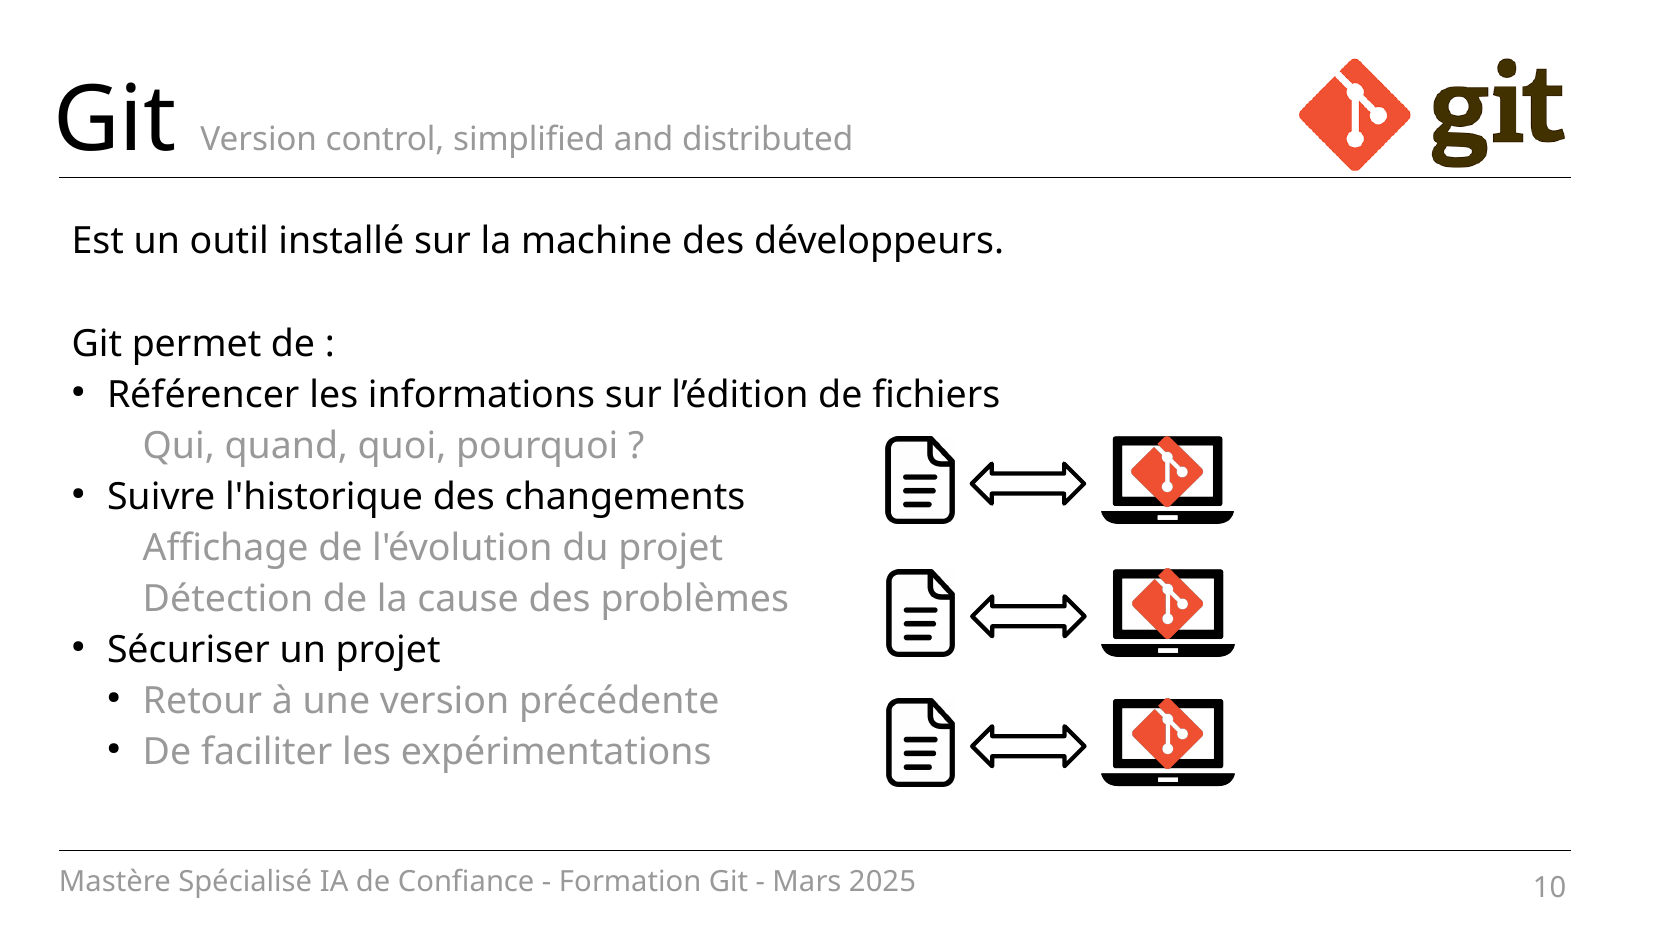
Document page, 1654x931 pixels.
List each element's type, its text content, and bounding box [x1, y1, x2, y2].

picture [885, 436, 955, 524]
text_box [972, 596, 1085, 637]
picture [886, 569, 955, 657]
picture [886, 698, 955, 787]
text_box [972, 726, 1085, 767]
text_box [971, 463, 1085, 504]
picture [1101, 413, 1235, 810]
text_box Est un outil installé sur la machine des développeurs. Git permet de : Référencer les informations sur l’édition de fichiers Qui, quand, quoi, pourquoi ? Suivre l'historique des changements Affichage de l'évolution du projet Détection de la cause des problèmes Sécuriser un projet Retour à une version précédente De faciliter les expérimentations [56, 206, 1477, 727]
title Git Version control, simplified and distributed [53, 37, 1542, 193]
picture [1299, 58, 1565, 171]
